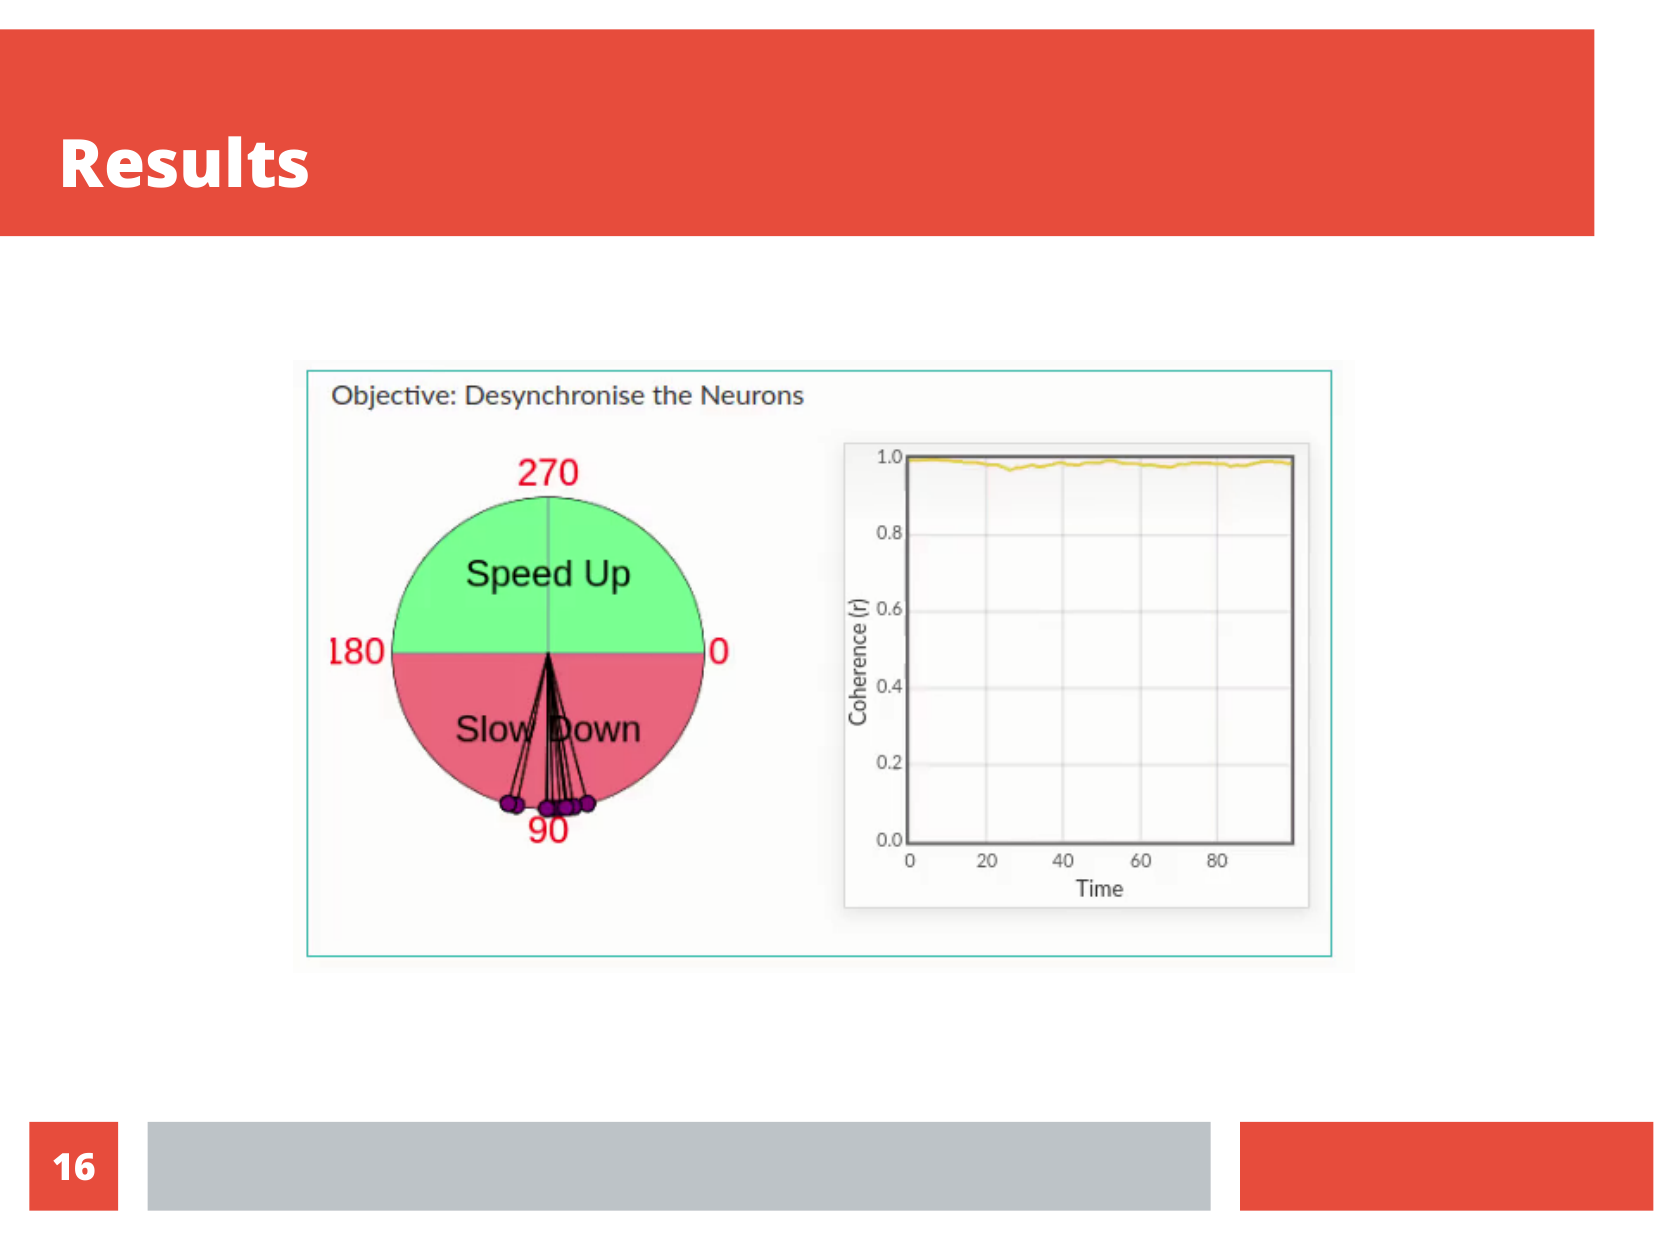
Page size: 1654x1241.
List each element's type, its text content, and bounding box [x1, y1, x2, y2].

title Results [58, 58, 1595, 207]
text_box [292, 360, 1356, 974]
